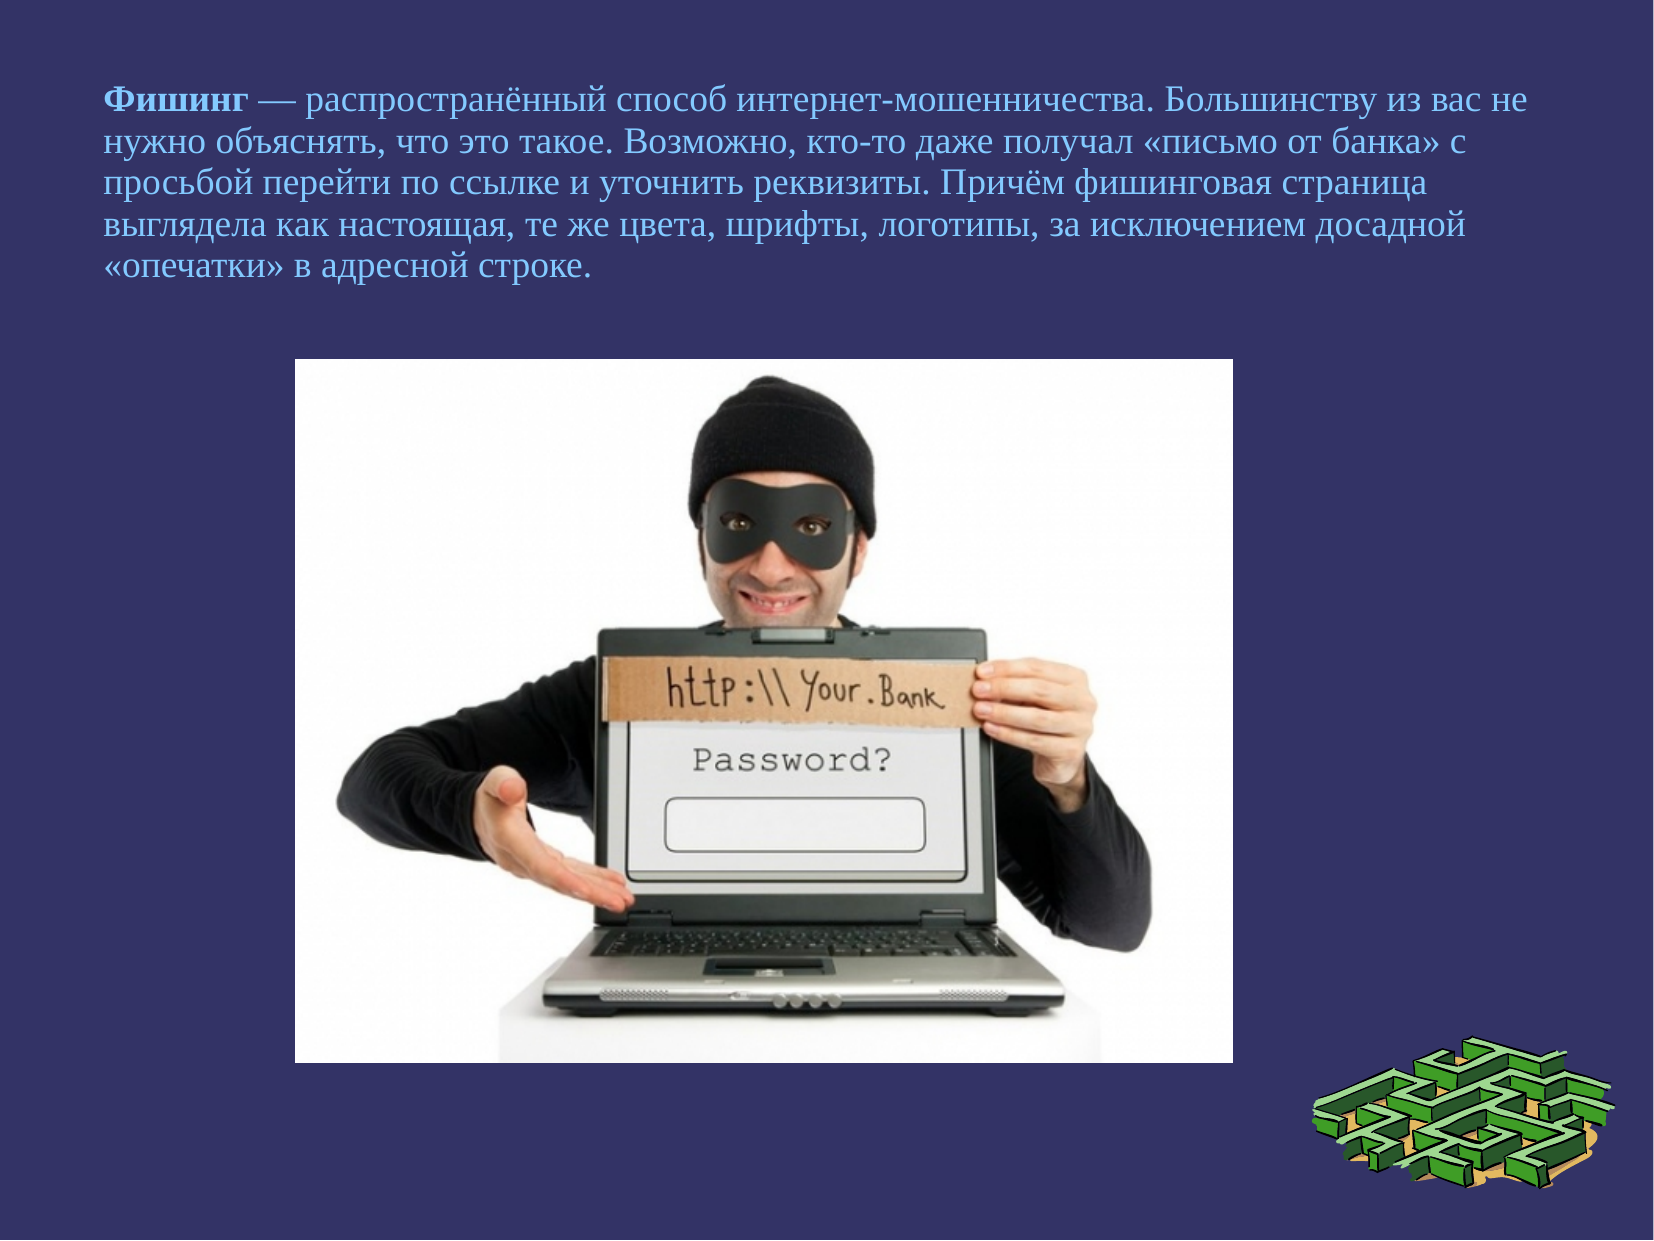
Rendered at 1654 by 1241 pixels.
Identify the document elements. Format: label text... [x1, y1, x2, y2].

picture [295, 359, 1233, 1063]
text_box Фишинг — распространённый способ интернет-мошенничества. Большинству из вас не нужно объяснять, что это такое. Возможно, кто-то даже получал «письмо от банка» с просьбой перейти по ссылке и уточнить реквизиты. Причём фишинговая страница выглядела как настоящая, те же цвета, шрифты, логотипы, за исключением досадной «опечатки» в адресной строке. [88, 70, 1565, 384]
